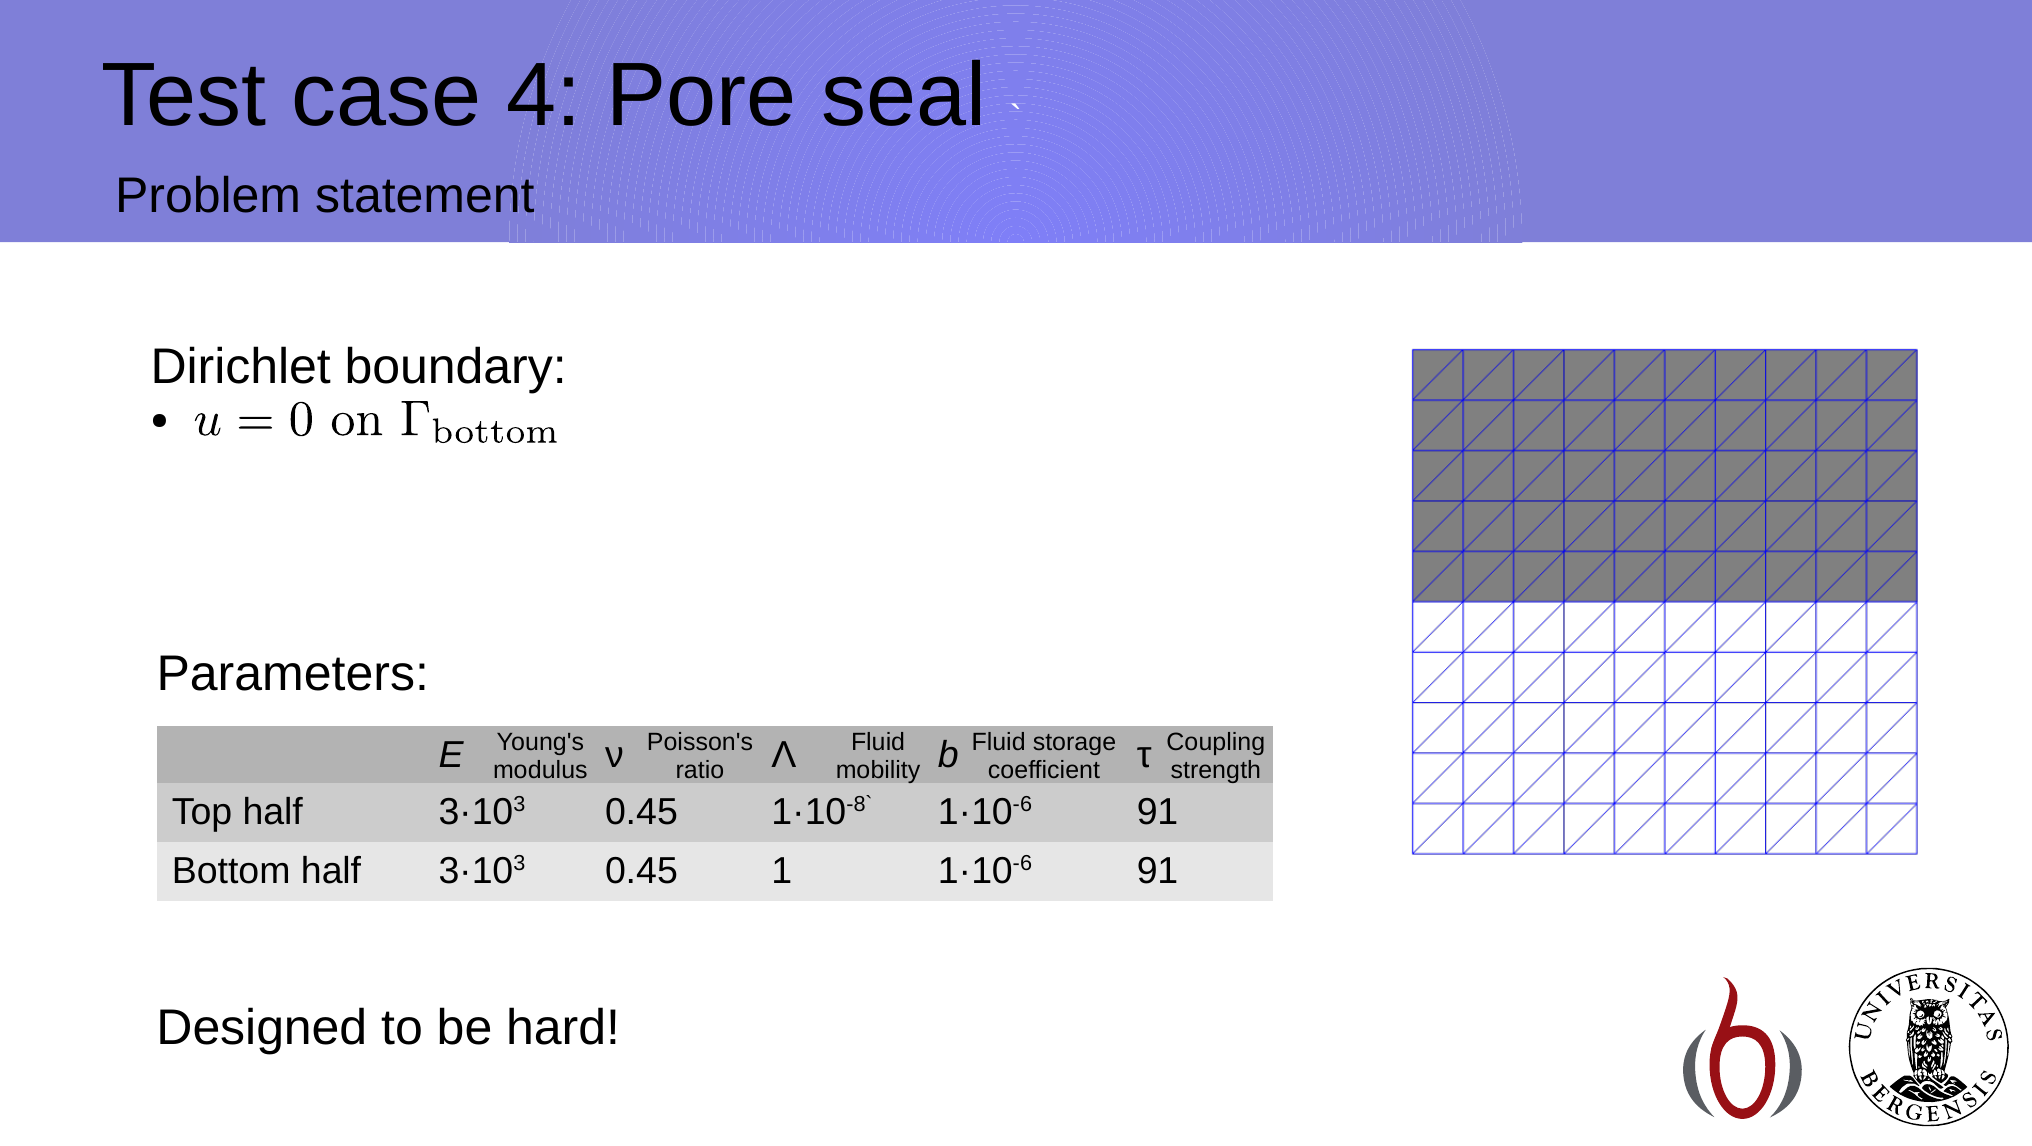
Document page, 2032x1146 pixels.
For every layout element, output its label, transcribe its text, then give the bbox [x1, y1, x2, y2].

table_cell 1 [757, 842, 923, 901]
text_box Coupling strength [1151, 720, 1281, 792]
table_cell 0.45 [590, 842, 757, 901]
table_header E [424, 726, 478, 783]
table_cell 1·10-6 [923, 842, 1122, 901]
text_box Designed to be hard! [141, 992, 636, 1063]
table_cell 3·103 [424, 783, 590, 842]
table_header τ [1132, 726, 1151, 783]
table_cell 91 [1122, 783, 1273, 842]
table_header ν [603, 726, 632, 783]
table_header b [942, 749, 953, 765]
text_box Fluid mobility [820, 720, 936, 792]
text_box [193, 400, 559, 444]
text_box Poisson's ratio [632, 720, 769, 792]
table_cell 1·10-8` [757, 783, 923, 842]
table_header b [936, 726, 956, 783]
text_box Fluid storage coefficient [956, 720, 1132, 792]
text_box Parameters: [141, 637, 444, 709]
table_cell 1·10-6 [923, 783, 1122, 842]
text_box Dirichlet boundary: [135, 330, 583, 458]
text_box Problem statement [100, 159, 550, 231]
table_cell 0.45 [590, 783, 757, 842]
table_cell Top half [157, 783, 424, 842]
table_header Λ [769, 726, 820, 783]
table_header [157, 726, 424, 783]
title Test case 4: Pore seal [101, 43, 1930, 145]
picture [1397, 334, 1938, 891]
table_cell Bottom half [157, 842, 424, 901]
table_cell 3·103 [424, 842, 590, 901]
text_box Young's modulus [478, 720, 603, 792]
table_cell 91 [1122, 842, 1273, 901]
